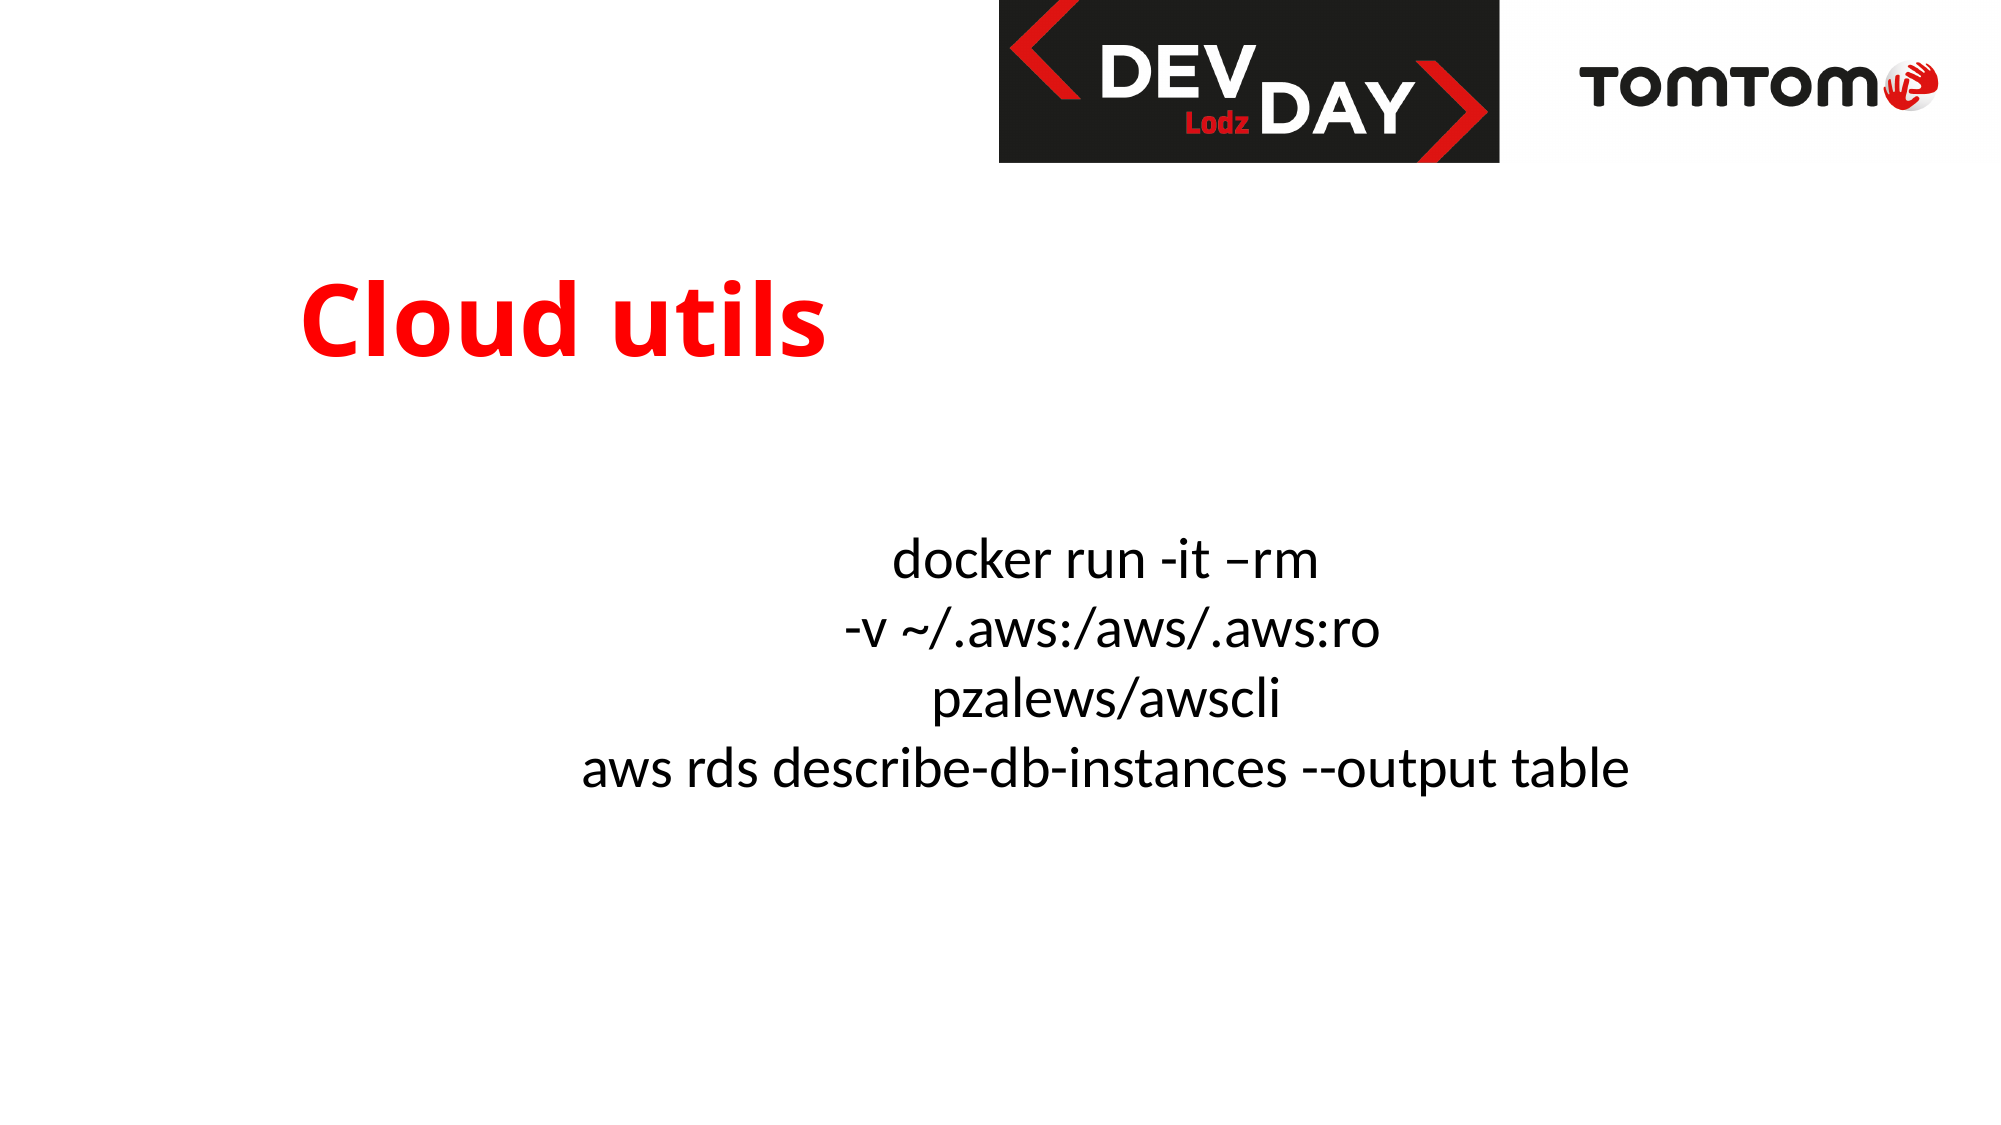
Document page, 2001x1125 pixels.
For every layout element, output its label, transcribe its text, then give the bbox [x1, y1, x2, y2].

text_box Cloud utils [283, 249, 1717, 385]
picture [999, 0, 2000, 164]
text_box docker run -it –rm -v ~/.aws:/aws/.aws:ro pzalews/awscli aws rds describe-db-instances --output table [389, 452, 1823, 868]
